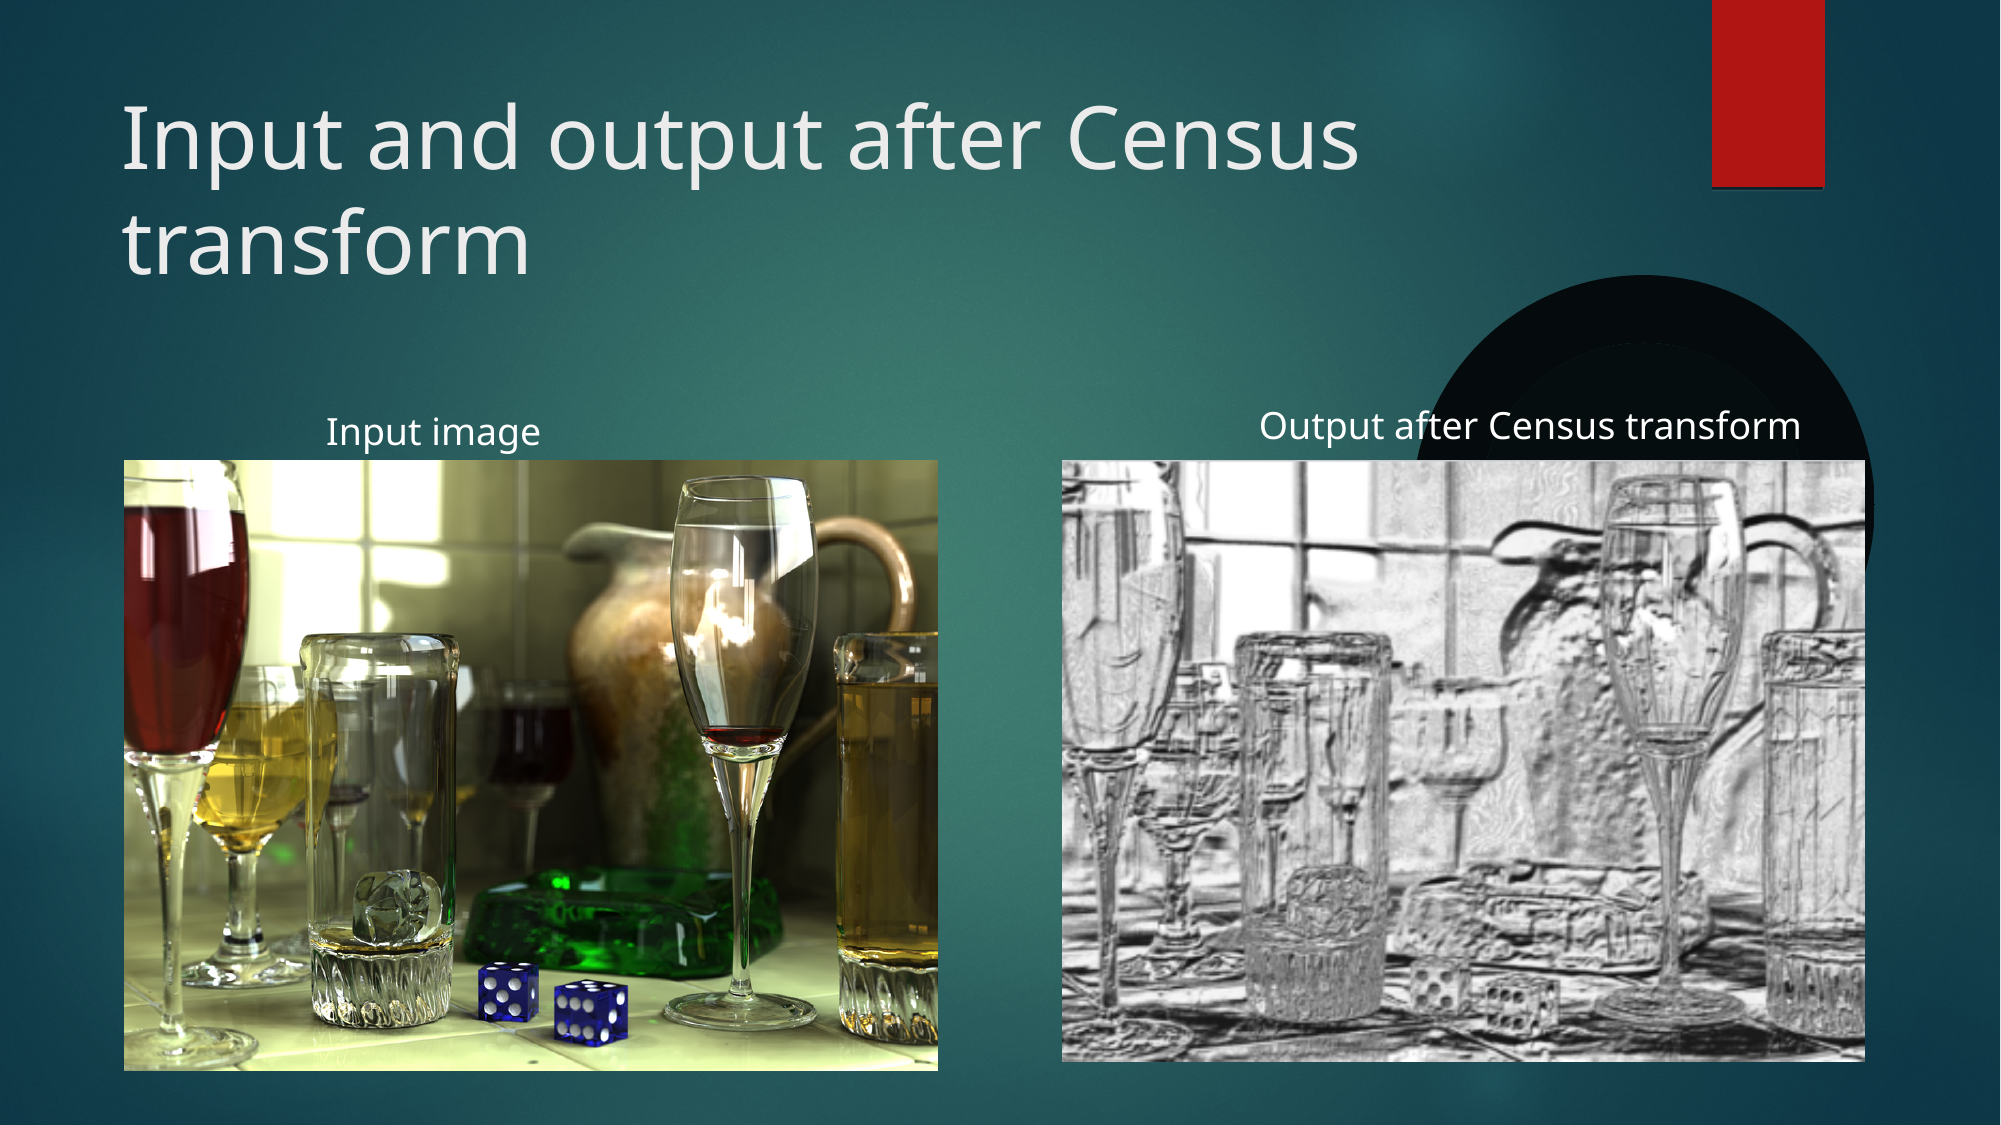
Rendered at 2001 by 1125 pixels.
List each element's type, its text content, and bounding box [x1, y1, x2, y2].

title Input and output after Census transform [106, 74, 1649, 305]
text_box Output after Census transform [1244, 394, 1826, 455]
picture [124, 460, 938, 1071]
picture [1062, 460, 1865, 1062]
text_box Input image [310, 400, 565, 462]
